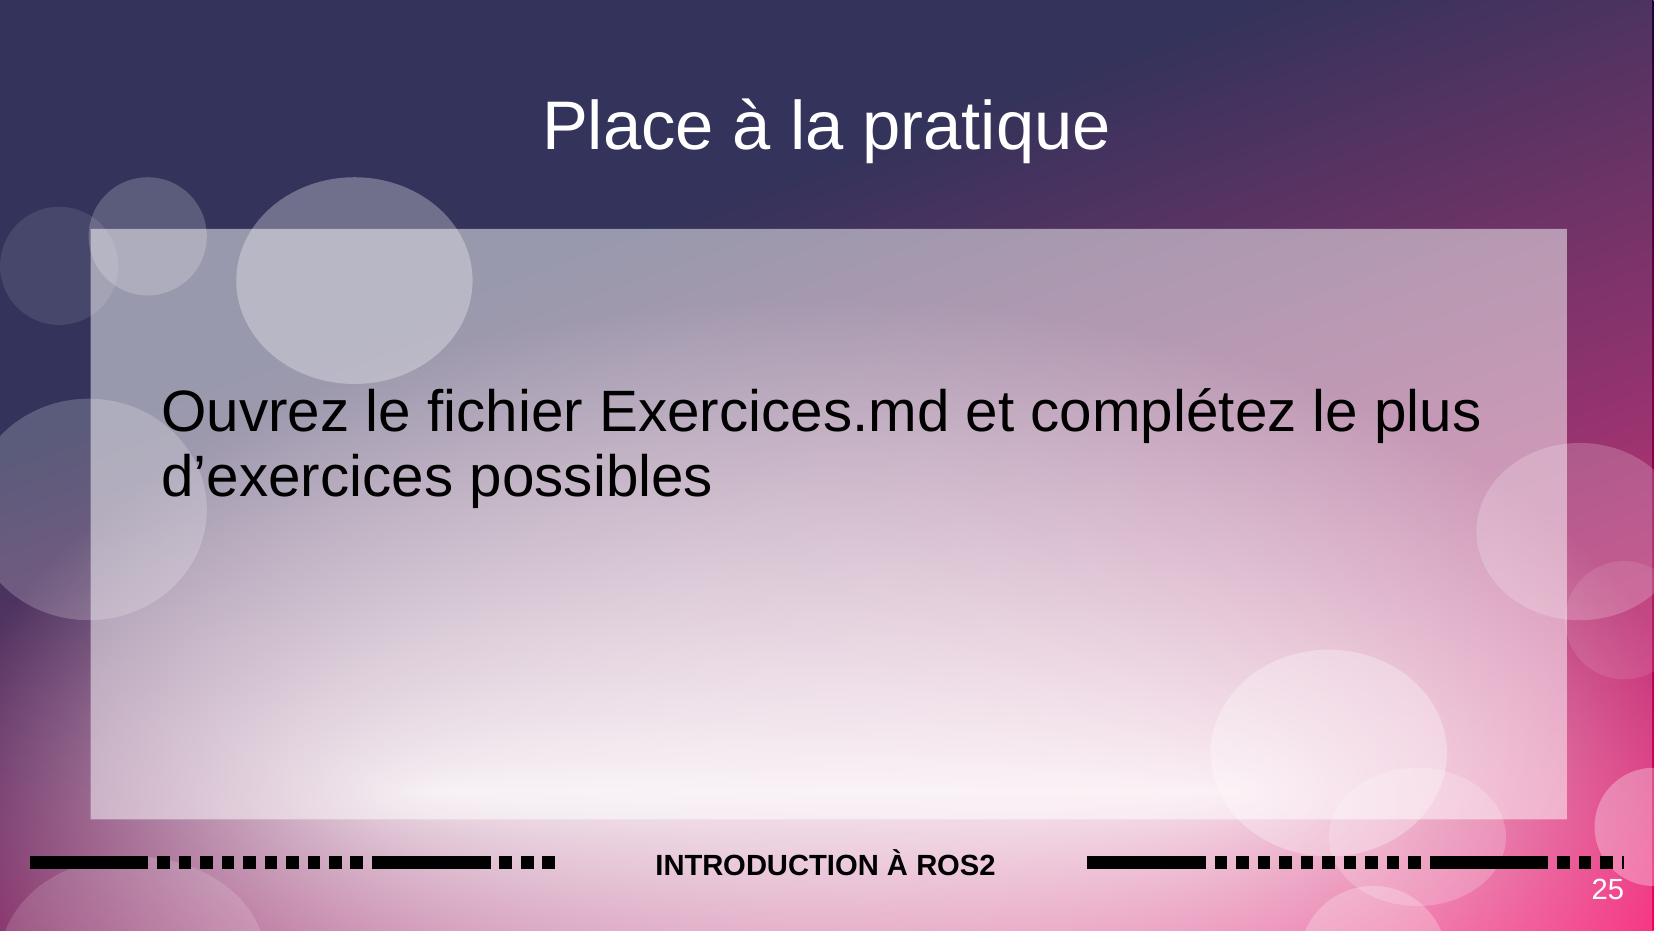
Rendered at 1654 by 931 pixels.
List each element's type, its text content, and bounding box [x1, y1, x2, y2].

list Ouvrez le fichier Exercices.md et complétez le plus d’exercices possibles [90, 228, 1567, 820]
title Place à la pratique [88, 44, 1565, 207]
